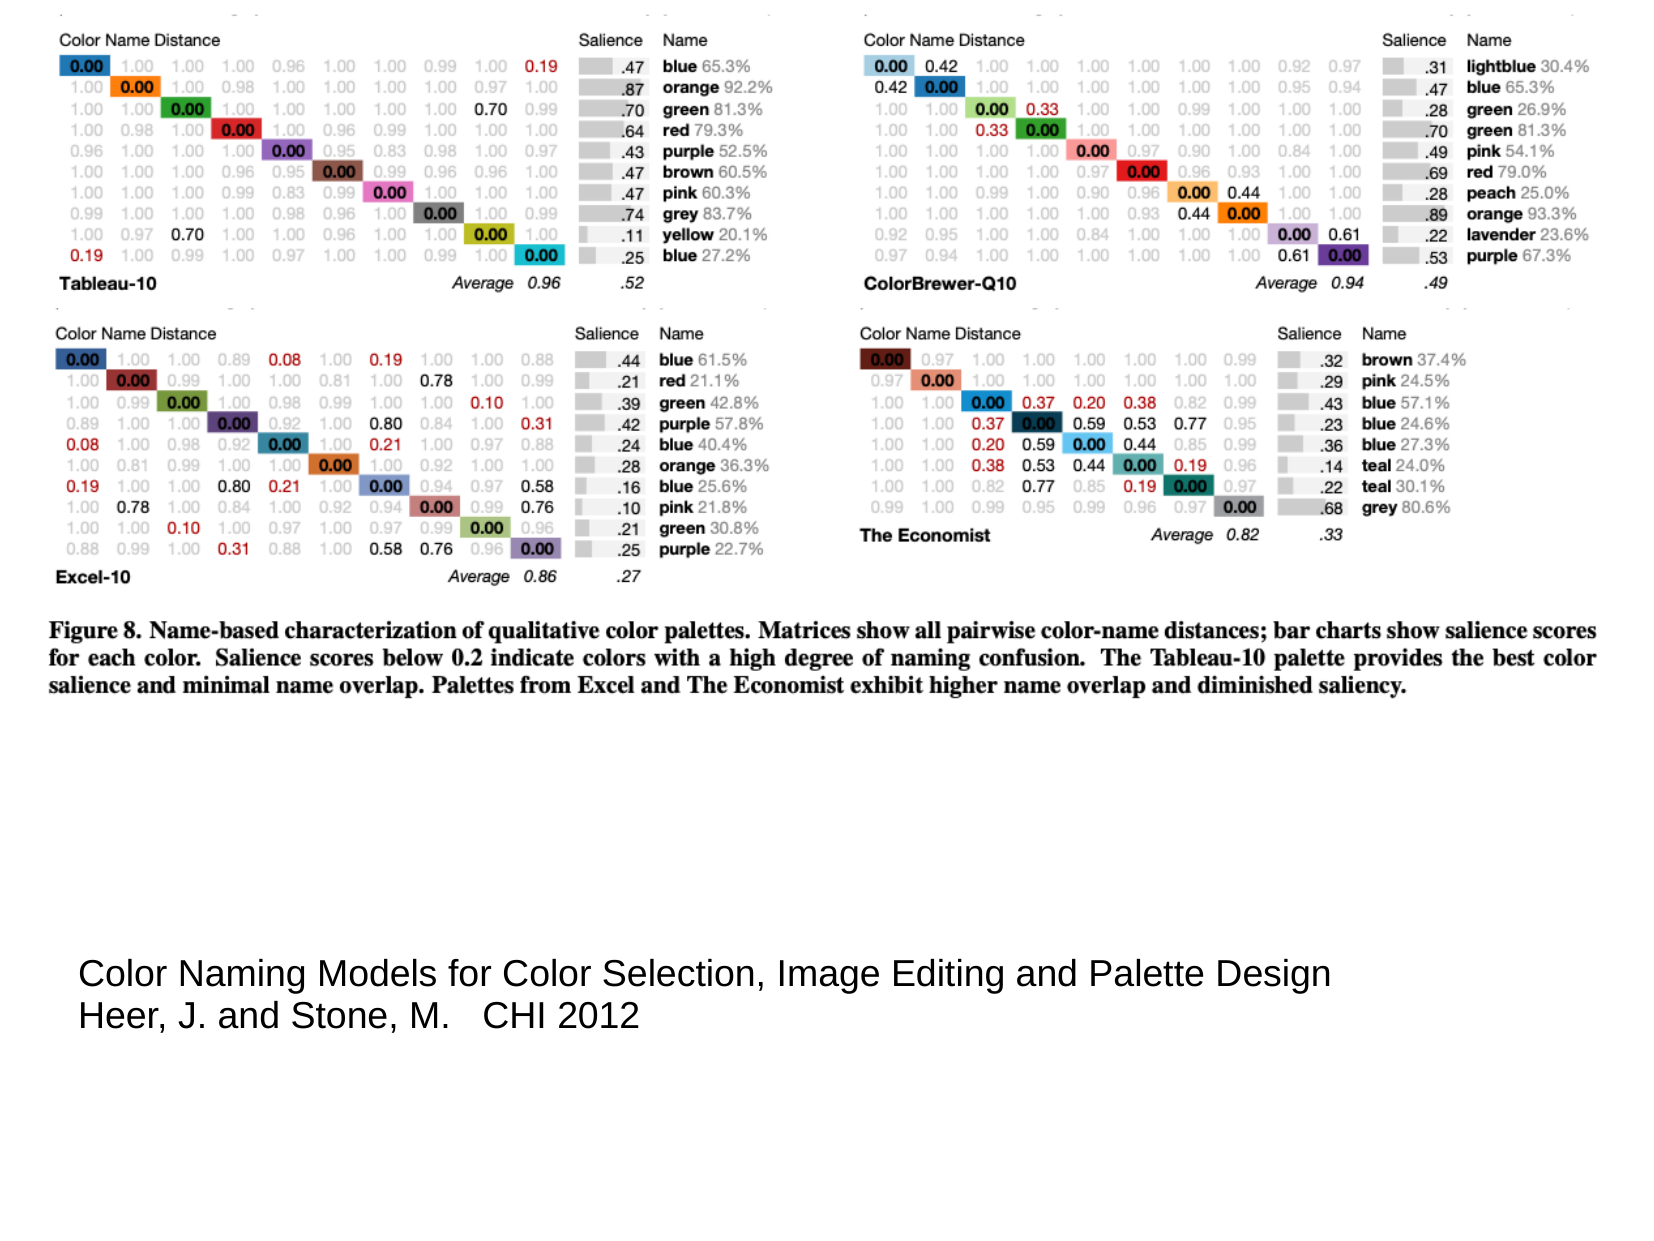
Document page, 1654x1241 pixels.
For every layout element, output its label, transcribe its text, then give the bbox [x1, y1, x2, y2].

text_box Color Naming Models for Color Selection, Image Editing and Palette Design Heer, J. and Stone, M. CHI 2012 [63, 945, 1351, 1035]
picture [6, 0, 1654, 727]
